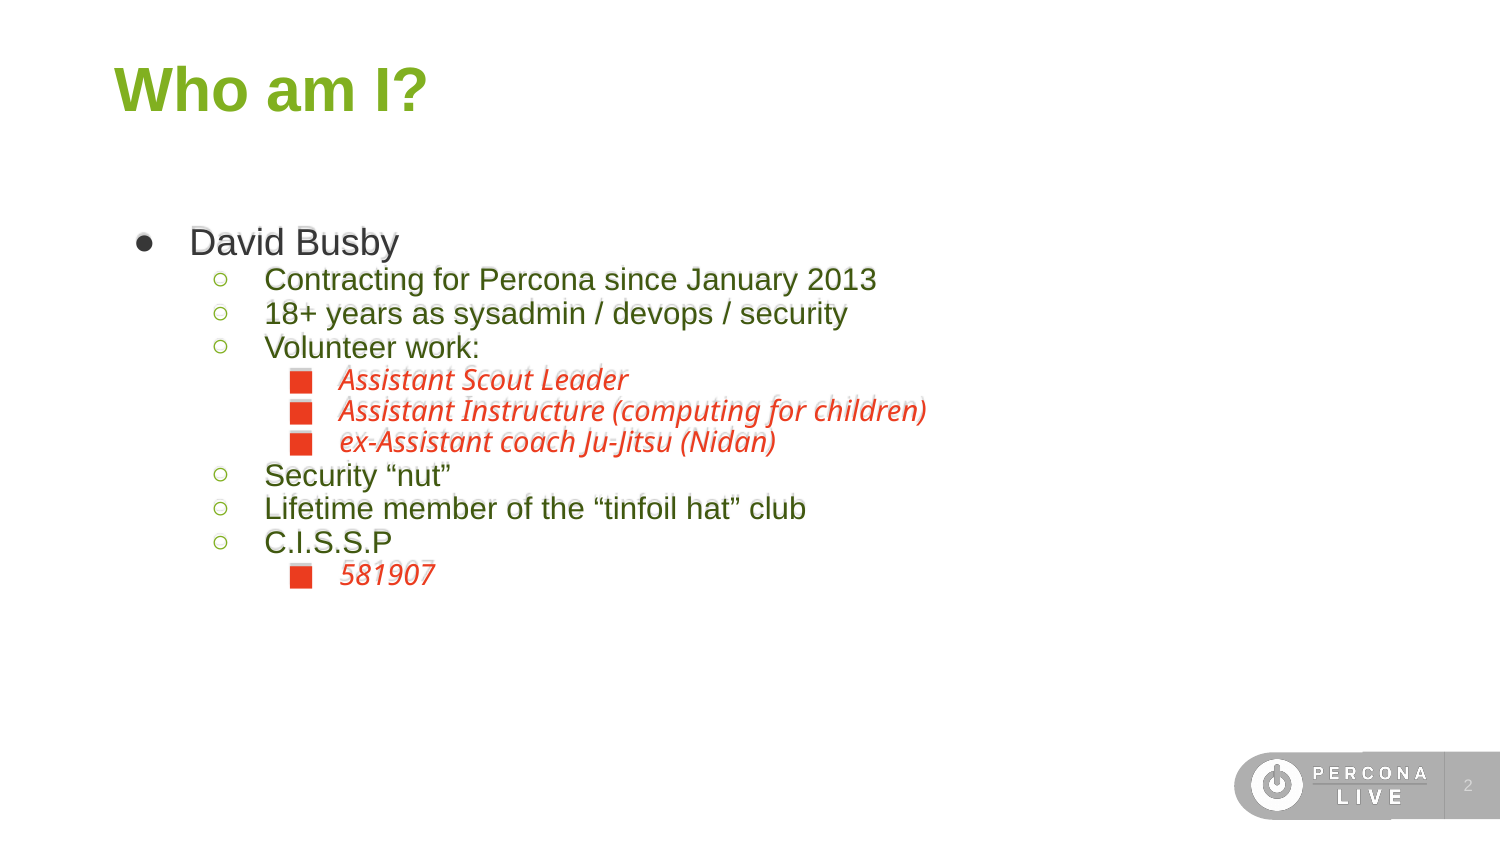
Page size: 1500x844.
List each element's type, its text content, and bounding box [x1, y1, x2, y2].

title Who am I? [103, 6, 1397, 176]
list David Busby Contracting for Percona since January 2013 18+ years as sysadmin / devops / security Volunteer work: Assistant Scout Leader Assistant Instructure (computing for children) ex-Assistant coach Ju-Jitsu (Nidan) Security “nut” Lifetime member of the “tinfoil hat” club C.I.S.S.P 581907 [103, 217, 1397, 732]
picture [1251, 759, 1427, 811]
